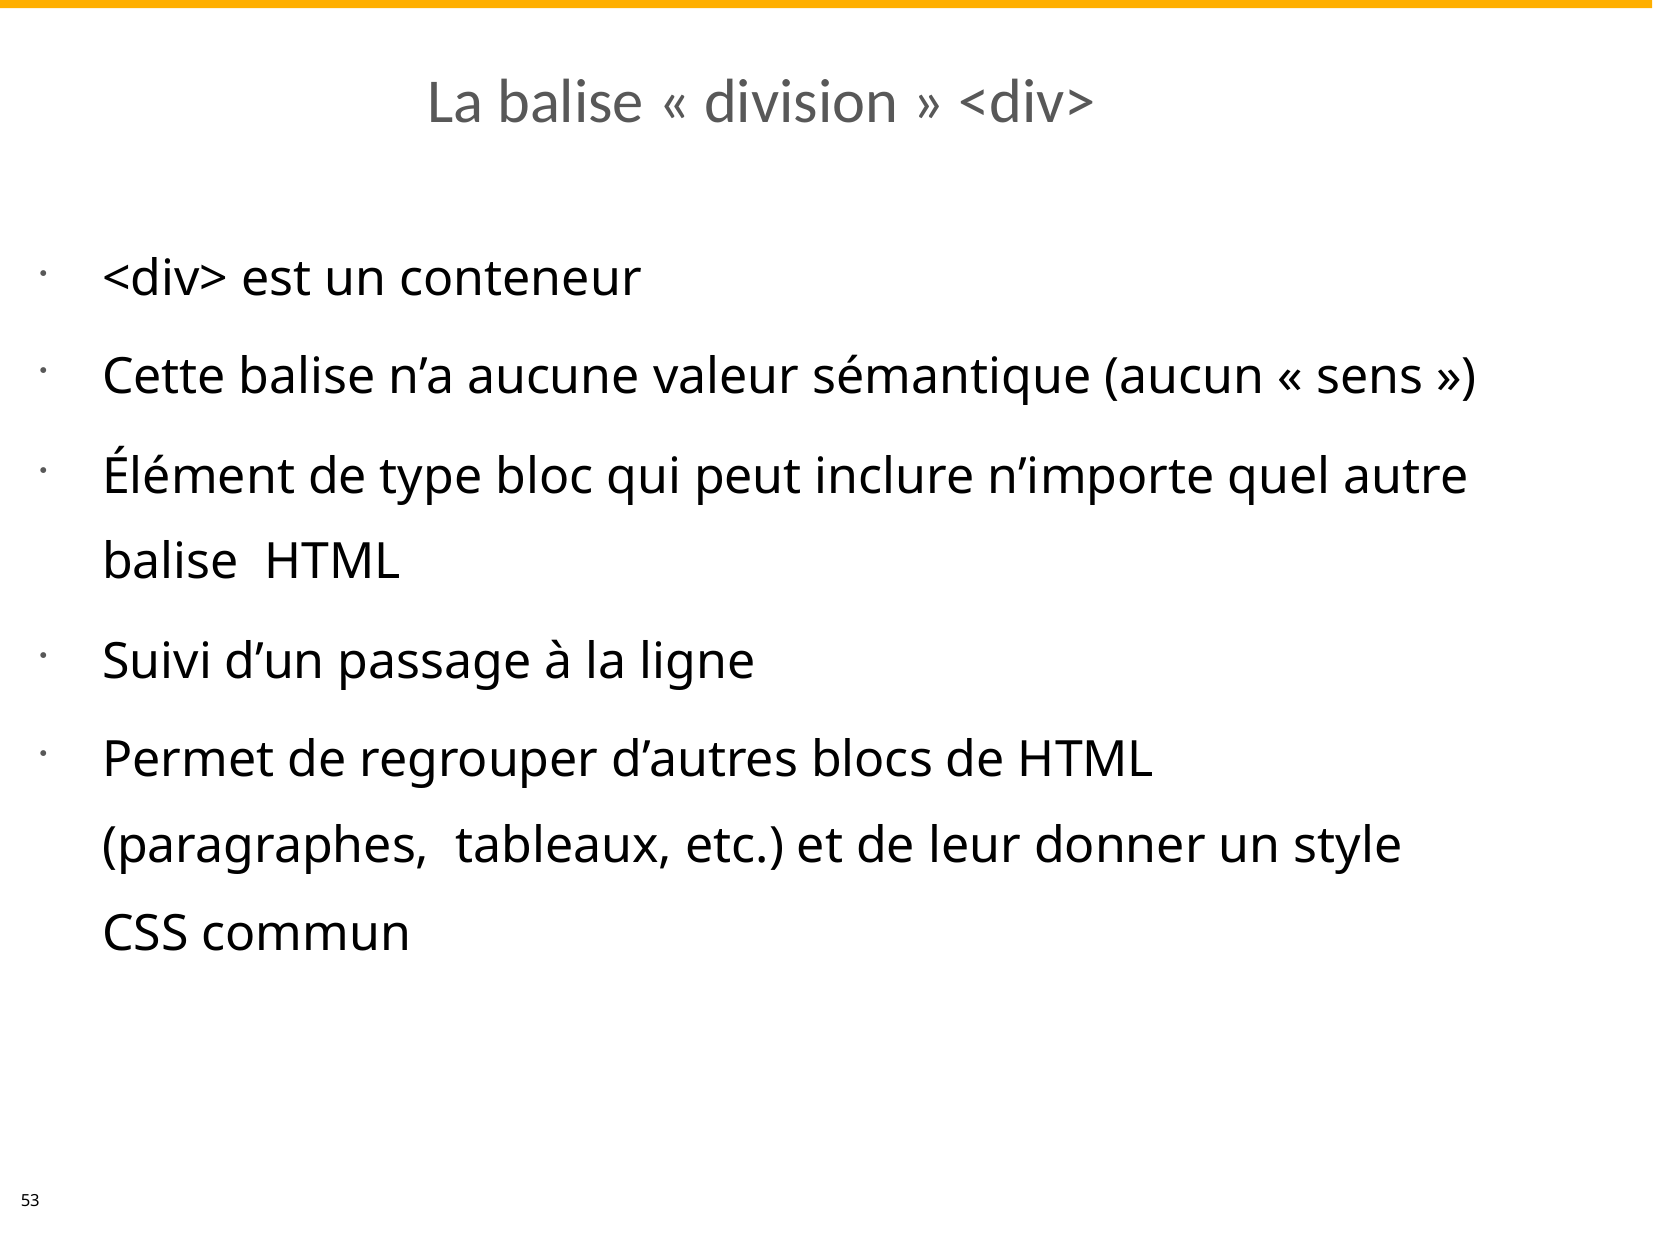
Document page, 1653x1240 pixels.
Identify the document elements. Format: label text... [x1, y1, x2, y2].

text_box <div> est un conteneur Cette balise n’a aucune valeur sémantique (aucun « sens ») Élément de type bloc qui peut inclure n’importe quel autre balise HTML Suivi d’un passage à la ligne Permet de regrouper d’autres blocs de HTML (paragraphes, tableaux, etc.) et de leur donner un style CSS commun [37, 243, 1524, 961]
title La balise « division » <div> [425, 58, 1236, 268]
text_box <numéro> [14, 1189, 46, 1213]
